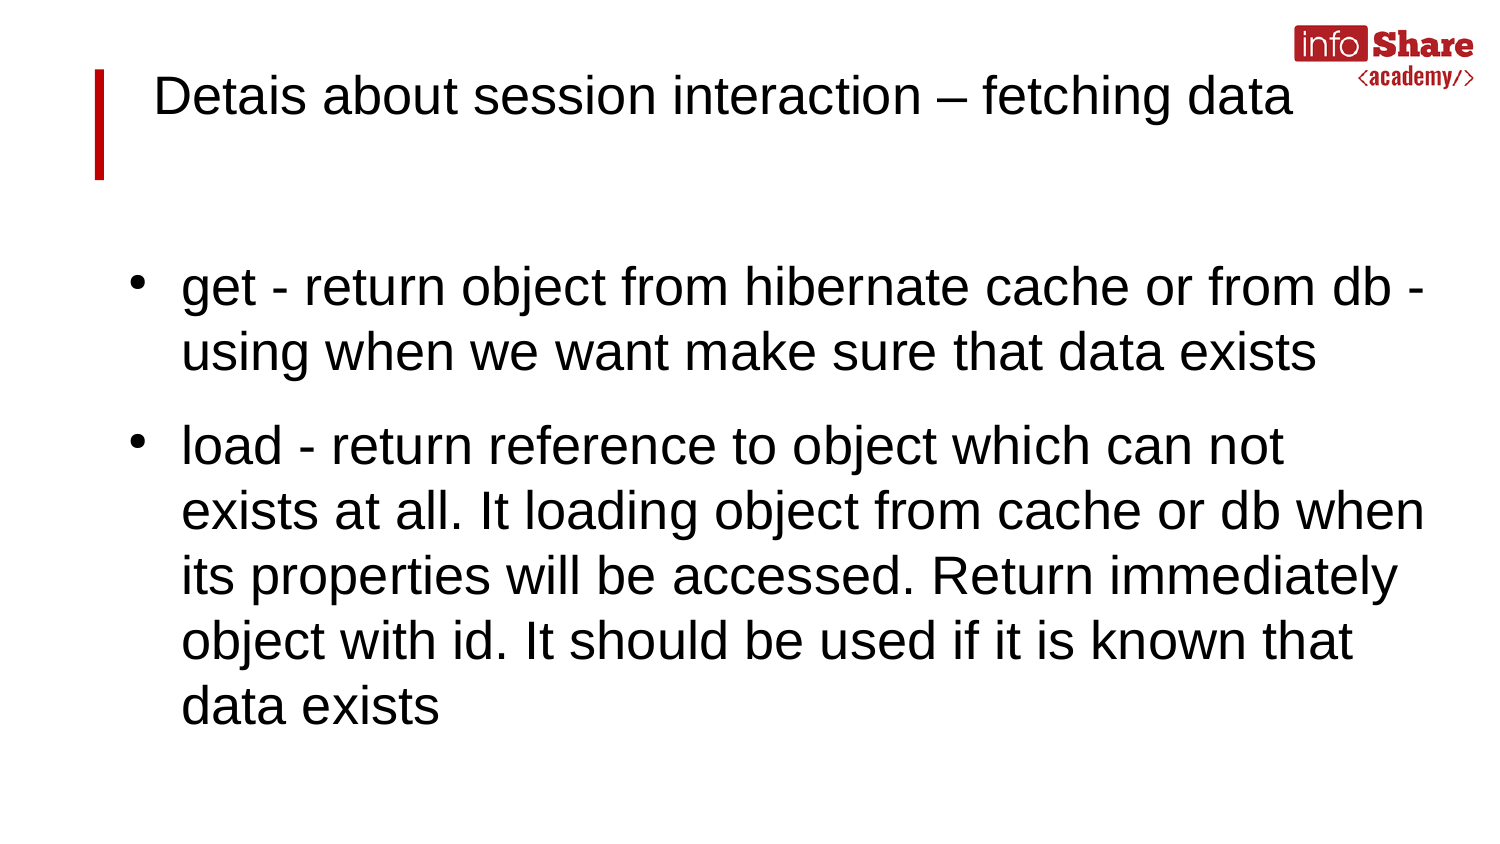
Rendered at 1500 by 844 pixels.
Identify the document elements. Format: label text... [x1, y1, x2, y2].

list get - return object from hibernate cache or from db - using when we want make sure that data exists load - return reference to object which can not exists at all. It loading object from cache or db when its properties will be accessed. Return immediately object with id. It should be used if it is known that data exists [95, 236, 1453, 753]
title Detais about session interaction – fetching data [138, 45, 1312, 187]
picture [1267, 0, 1500, 117]
